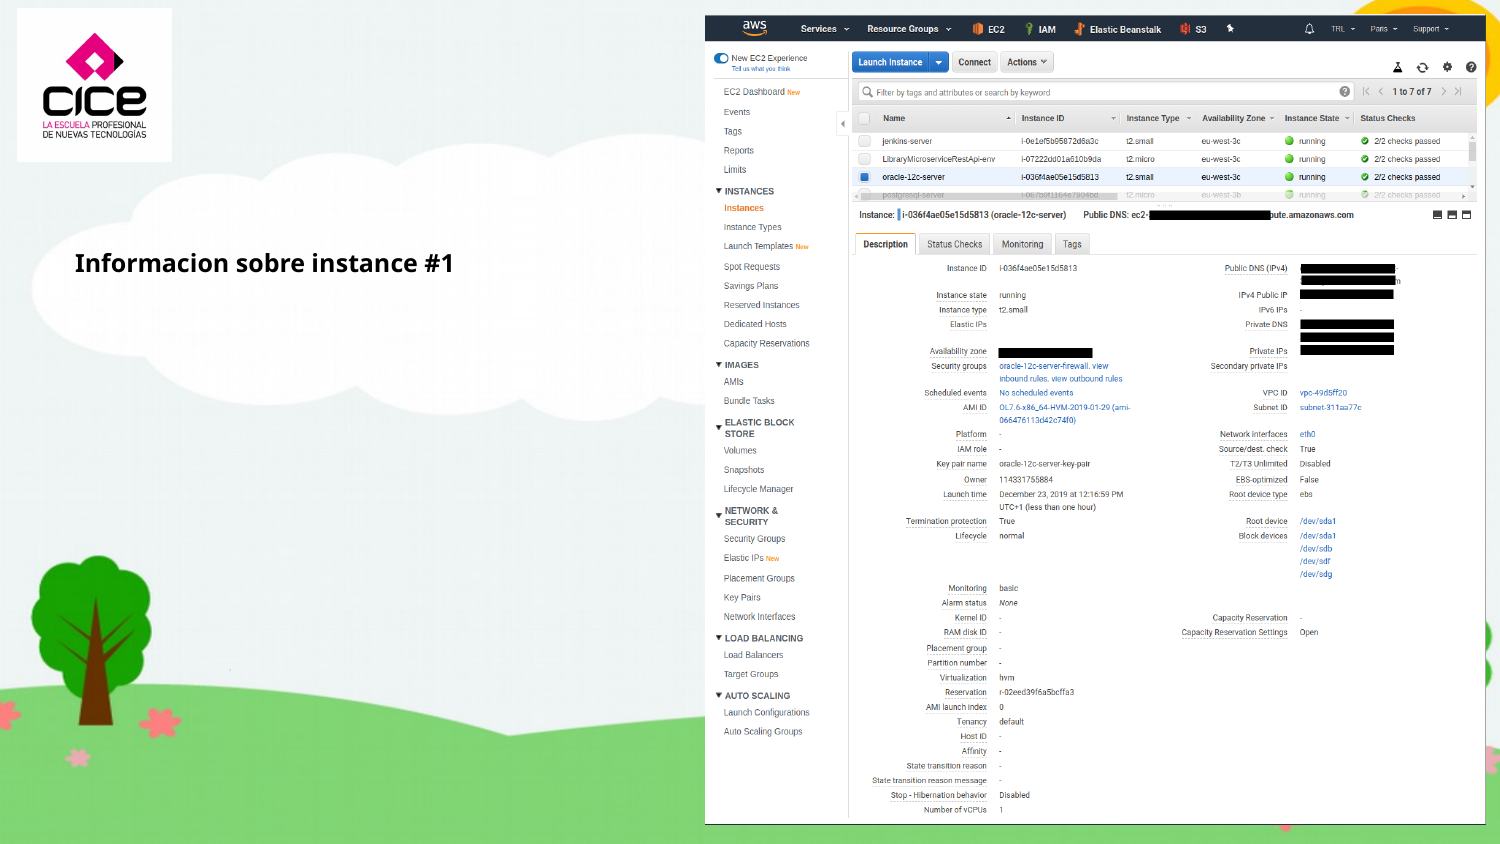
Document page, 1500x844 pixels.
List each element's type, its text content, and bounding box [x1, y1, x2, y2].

title Informacion sobre instance #1 [75, 240, 519, 286]
picture [0, 0, 1500, 844]
